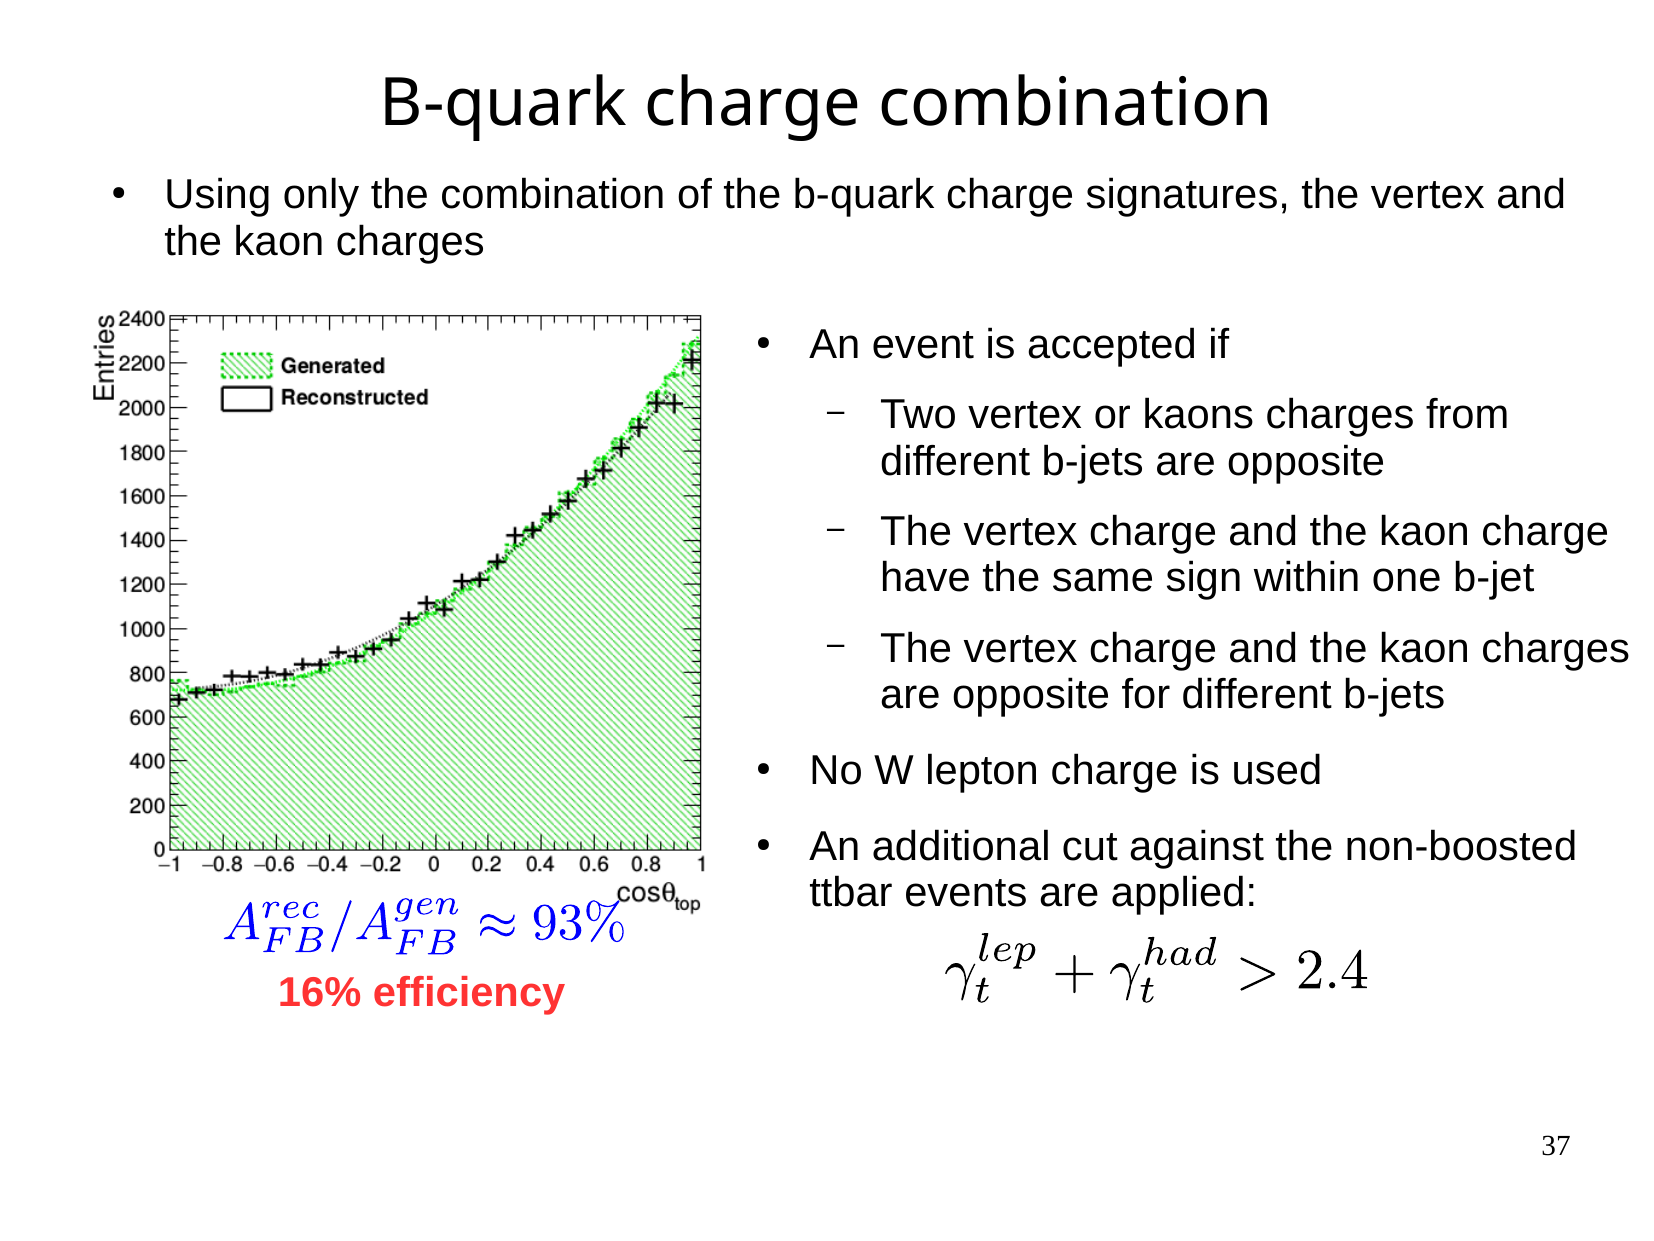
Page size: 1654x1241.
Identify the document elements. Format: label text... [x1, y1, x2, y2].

picture [85, 297, 716, 928]
text_box [221, 898, 627, 955]
text_box 16% efficiency [263, 961, 581, 1024]
list Using only the combination of the b-quark charge signatures, the vertex and the kaon charges [93, 171, 1605, 319]
list An event is accepted if Two vertex or kaons charges from different b-jets are opposite The vertex charge and the kaon charge have the same sign within one b-jet The vertex charge and the kaon charges are opposite for different b-jets No W lepton charge is used An additional cut against the non-boosted ttbar events are applied: [738, 321, 1650, 1159]
text_box [944, 933, 1369, 1003]
title B-quark charge combination [82, 49, 1571, 151]
